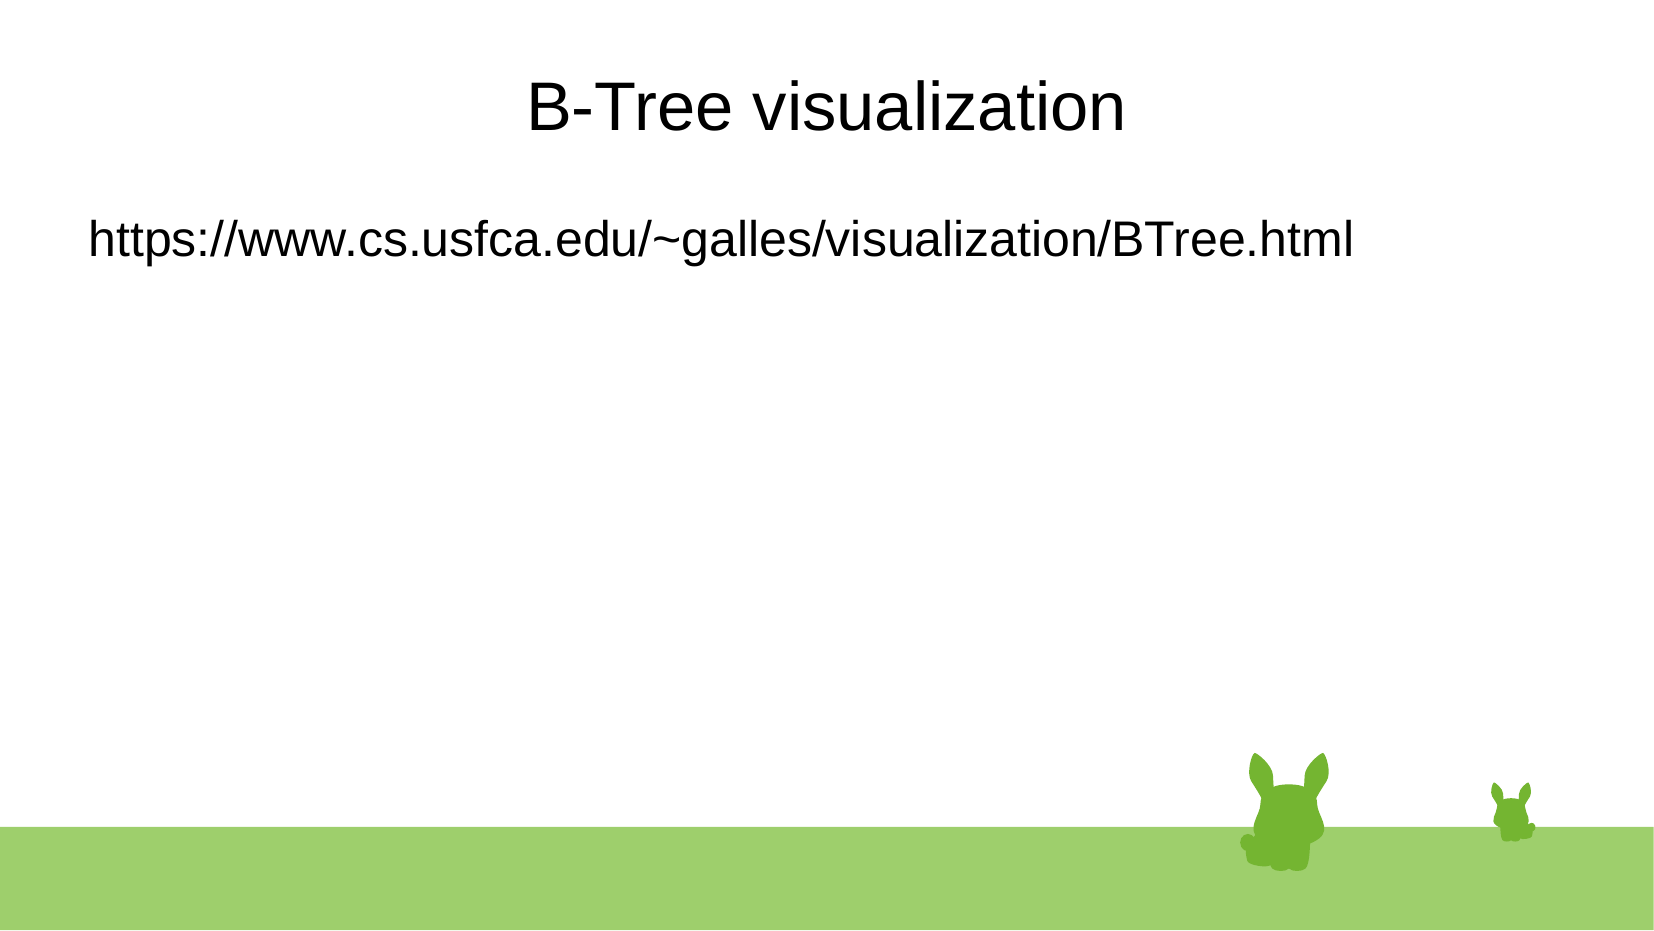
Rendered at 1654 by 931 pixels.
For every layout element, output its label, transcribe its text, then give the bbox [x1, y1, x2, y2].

title B-Tree visualization [88, 29, 1565, 178]
list https://www.cs.usfca.edu/~galles/visualization/BTree.html [88, 206, 1565, 826]
